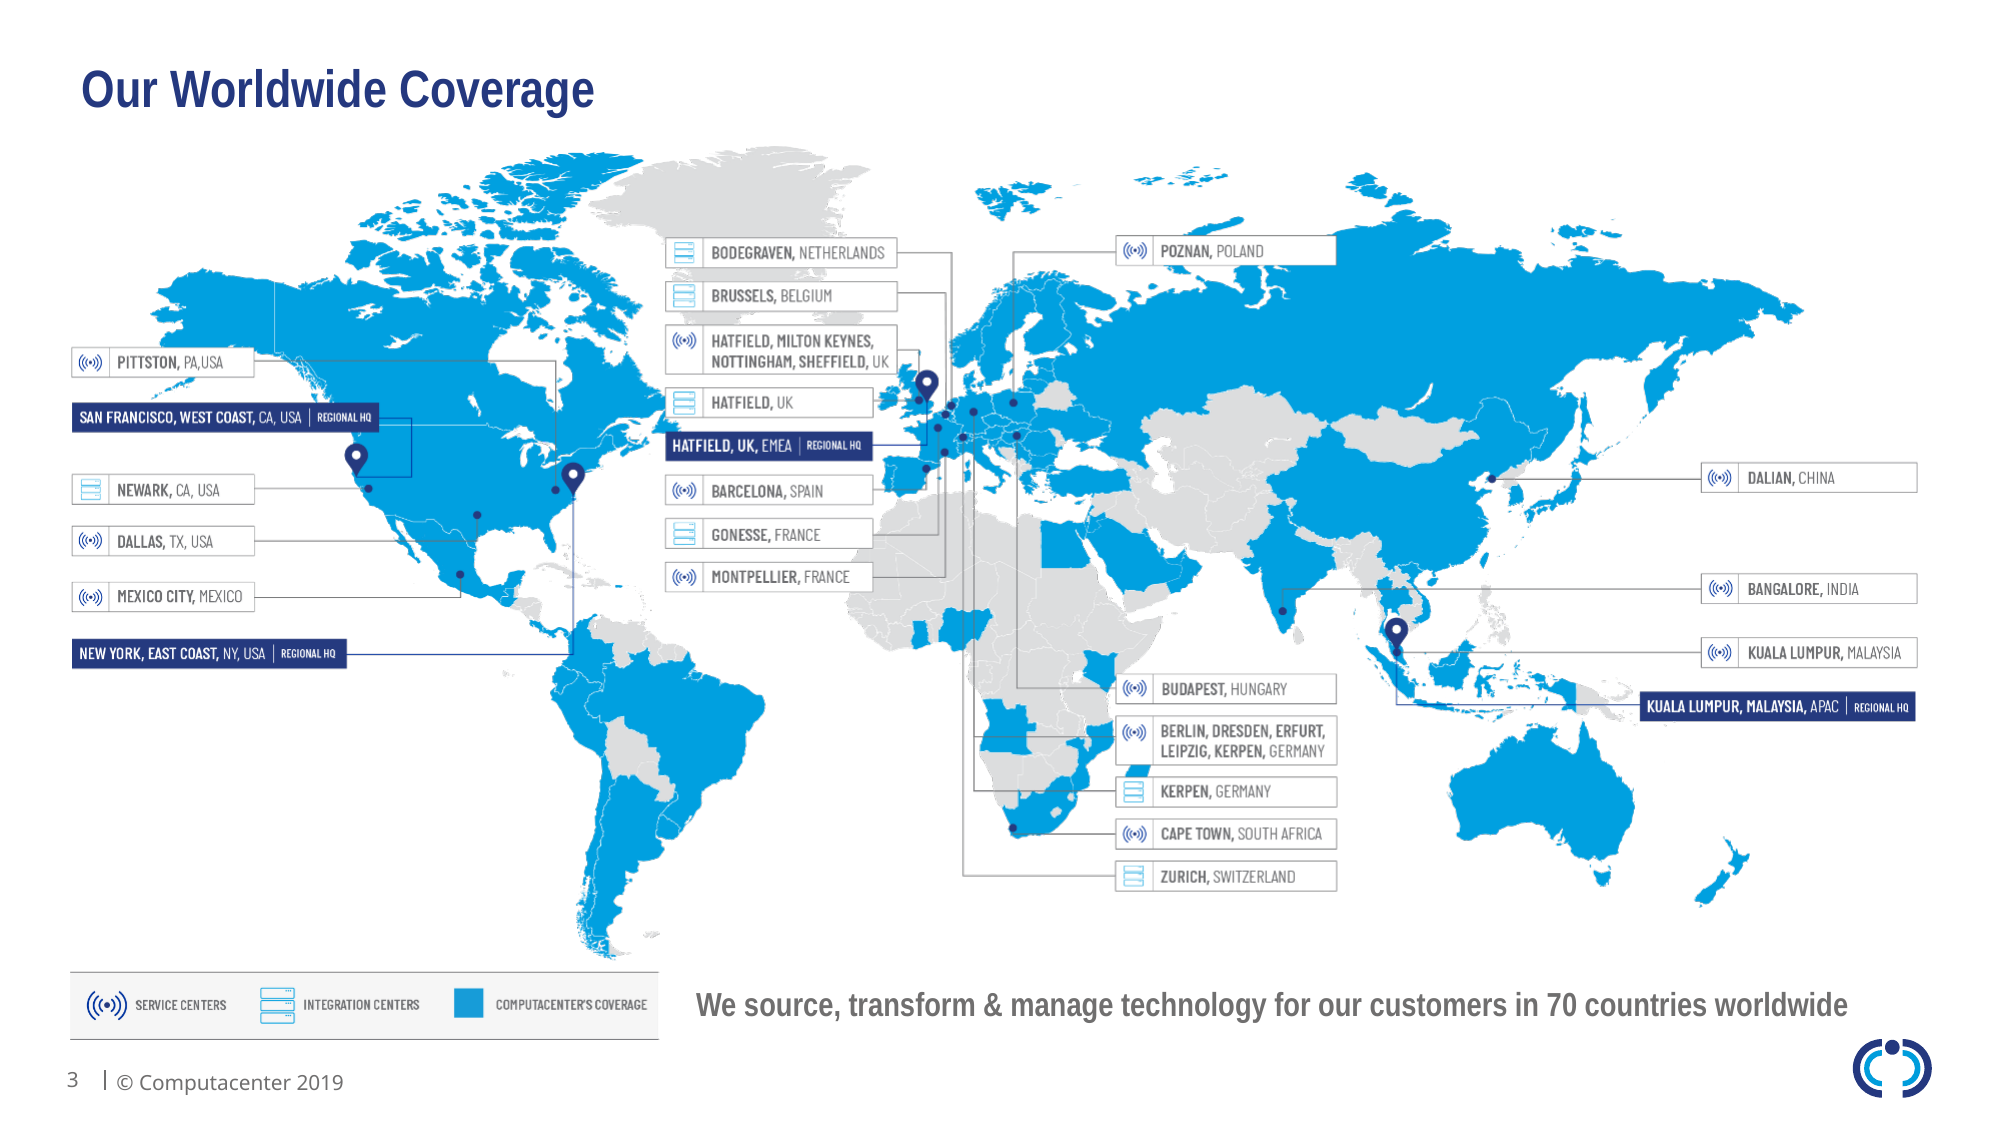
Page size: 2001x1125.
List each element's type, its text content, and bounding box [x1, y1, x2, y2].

text_box 3 [66, 1059, 103, 1096]
text_box We source, transform & manage technology for our customers in 70 countries worldwide [681, 976, 1873, 1031]
picture [67, 146, 1922, 1042]
text_box © Computacenter 2019 [116, 1061, 908, 1097]
title Our Worldwide Coverage [66, 54, 1851, 127]
